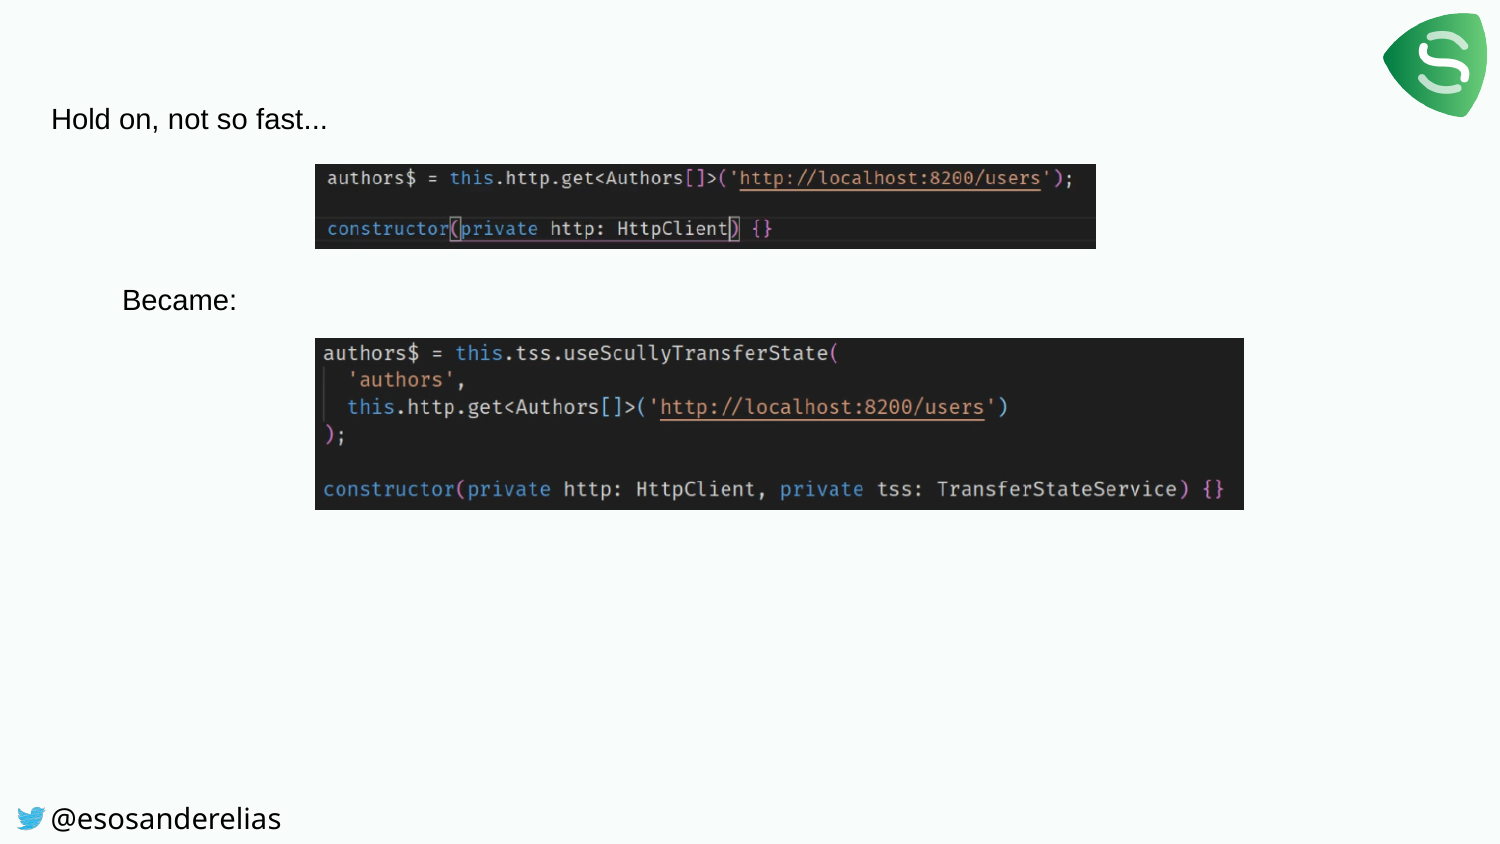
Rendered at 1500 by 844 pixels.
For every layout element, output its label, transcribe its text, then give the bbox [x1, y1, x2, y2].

title Hold on, not so fast... [51, 72, 1449, 167]
picture [2, 790, 60, 844]
picture [1376, 6, 1494, 124]
picture [315, 164, 1096, 249]
list Became: [51, 189, 1449, 750]
picture [315, 338, 1244, 511]
